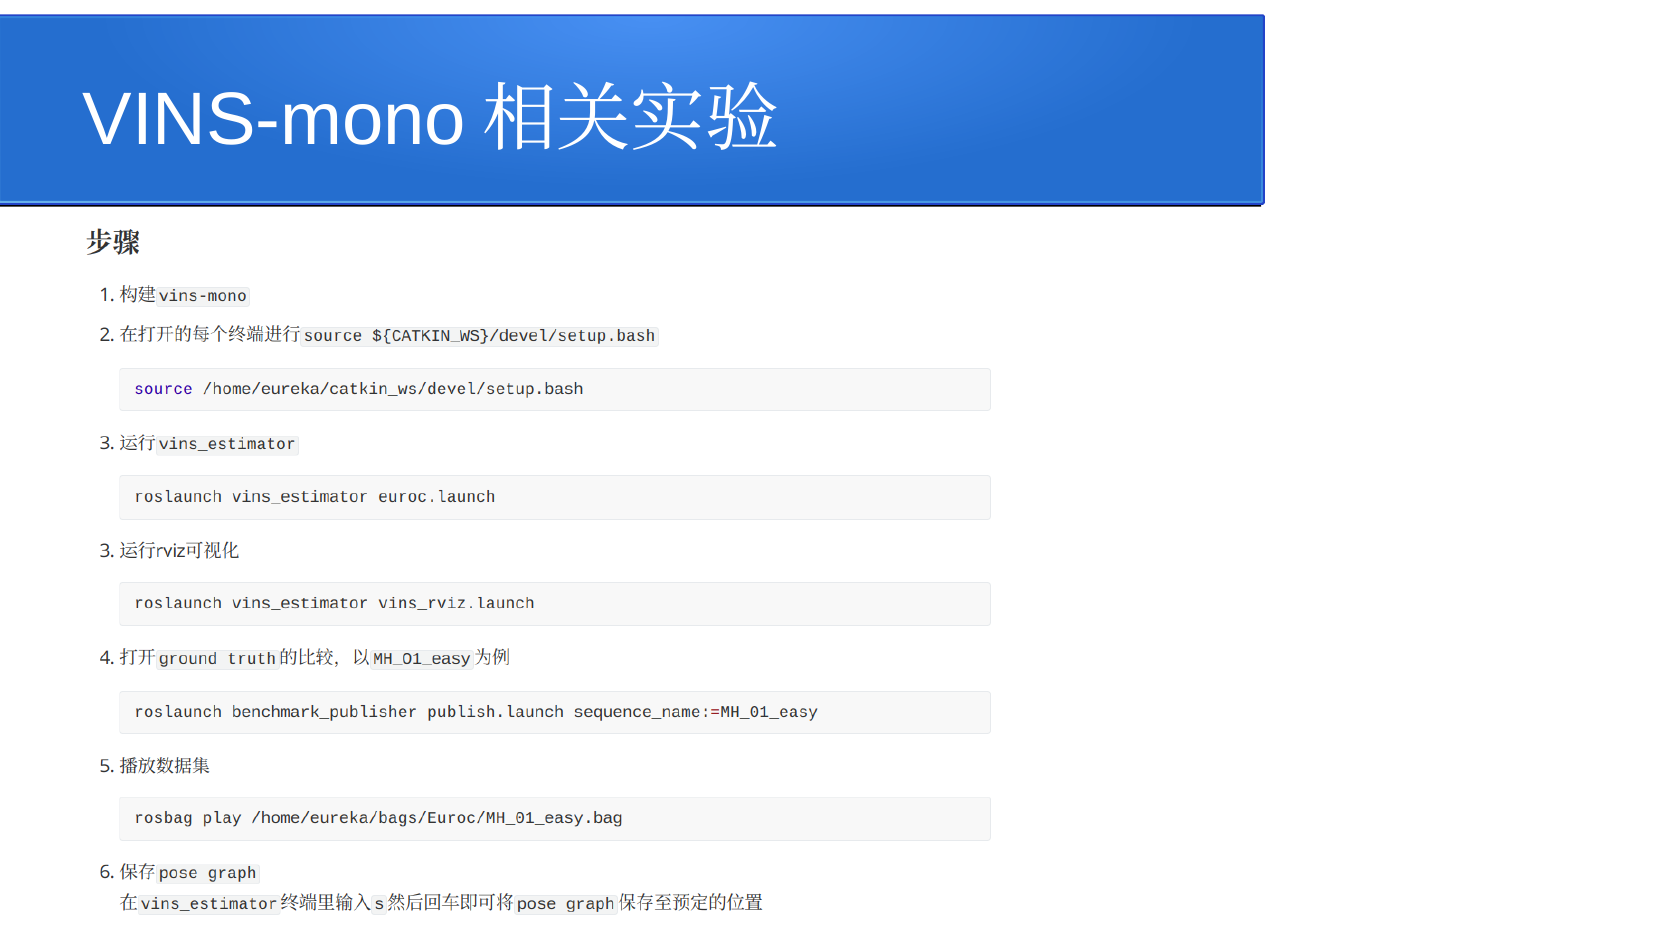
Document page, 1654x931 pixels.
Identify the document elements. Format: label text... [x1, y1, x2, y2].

title VINS-mono相关实验 [82, 35, 1235, 189]
picture [82, 218, 1010, 931]
